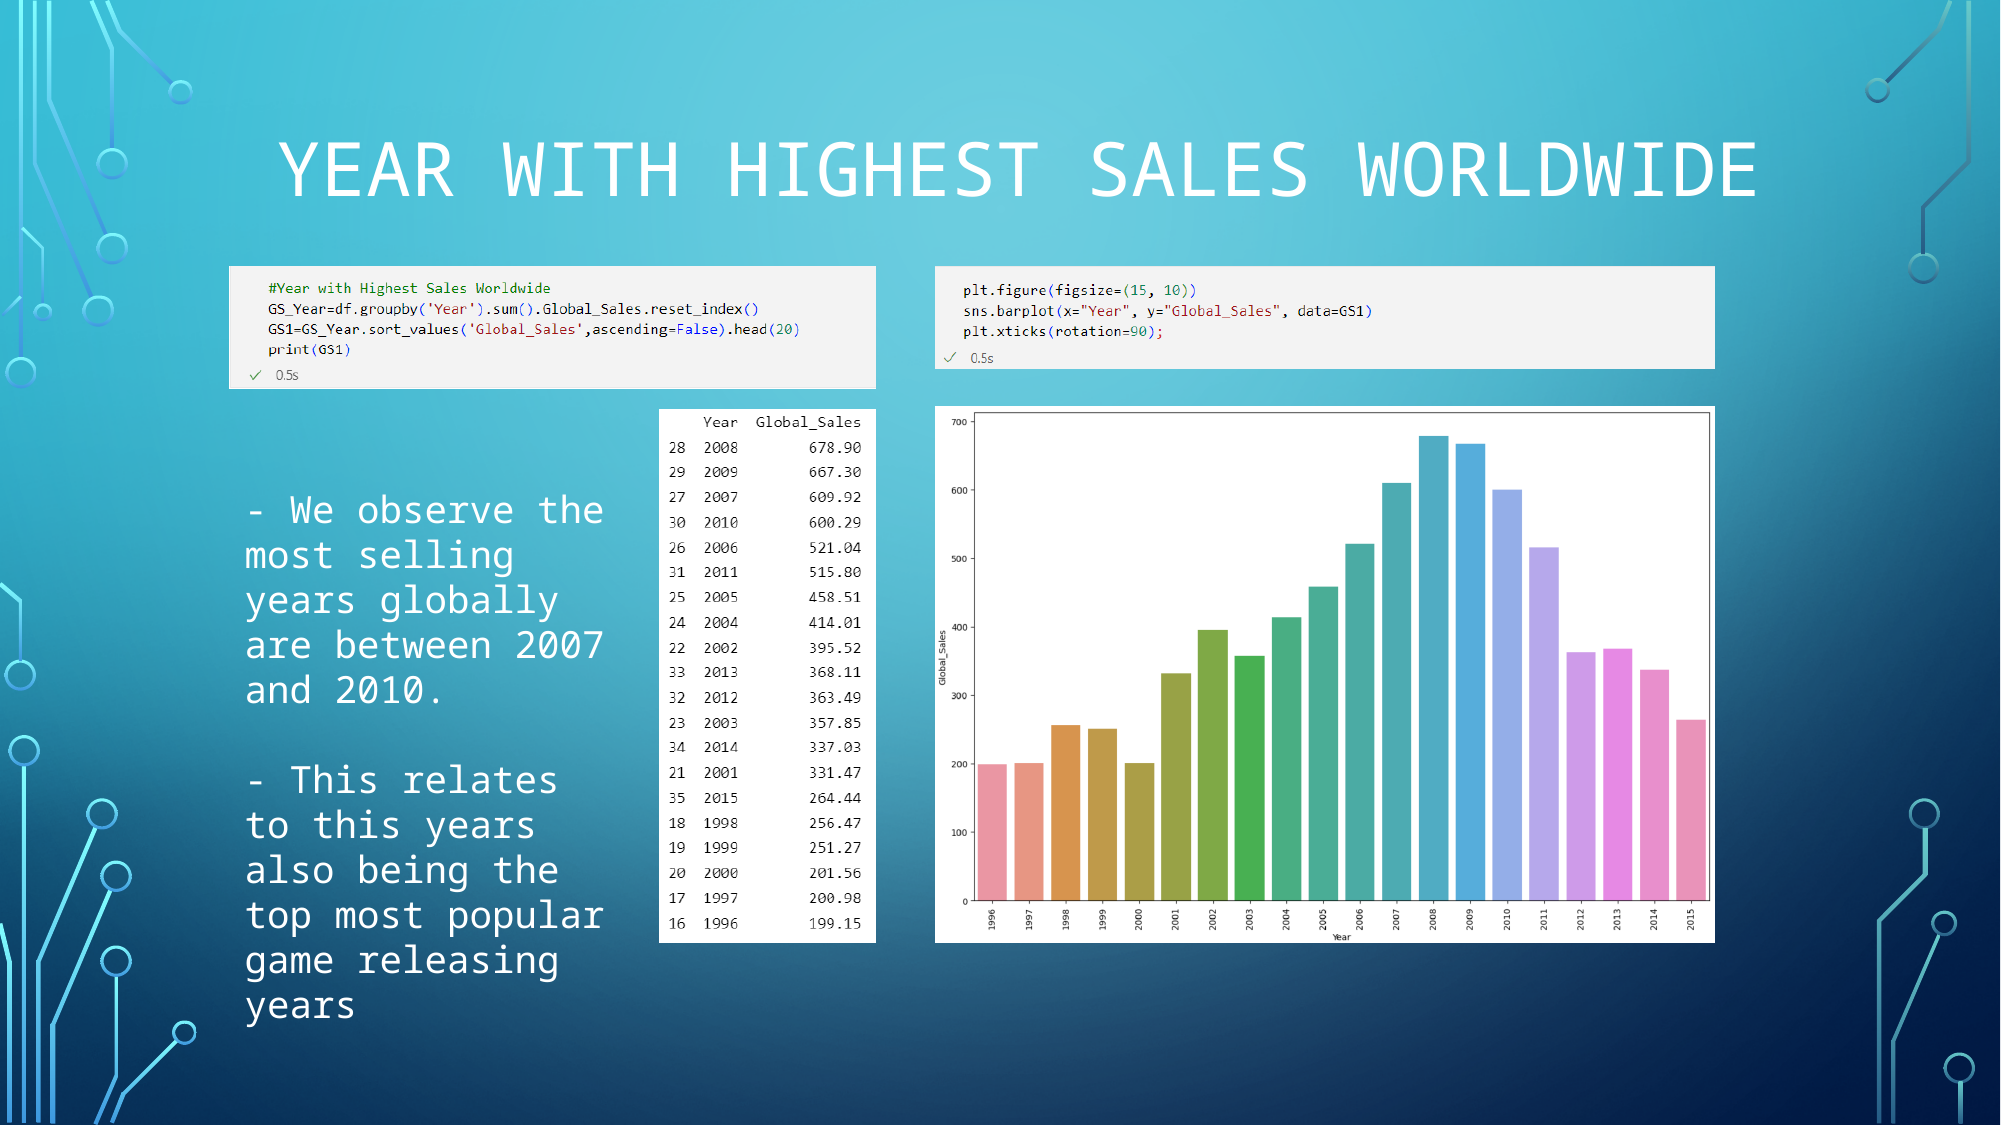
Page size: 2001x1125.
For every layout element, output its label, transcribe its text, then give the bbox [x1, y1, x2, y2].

picture [229, 266, 876, 389]
picture [659, 409, 876, 943]
picture [935, 406, 1715, 943]
title Year with Highest Sales Worldwide [261, 95, 1887, 339]
picture [935, 266, 1715, 369]
text_box - We observe the most selling years globally are between 2007 and 2010. - This relates to this years also being the top most popular game releasing years [229, 478, 637, 994]
